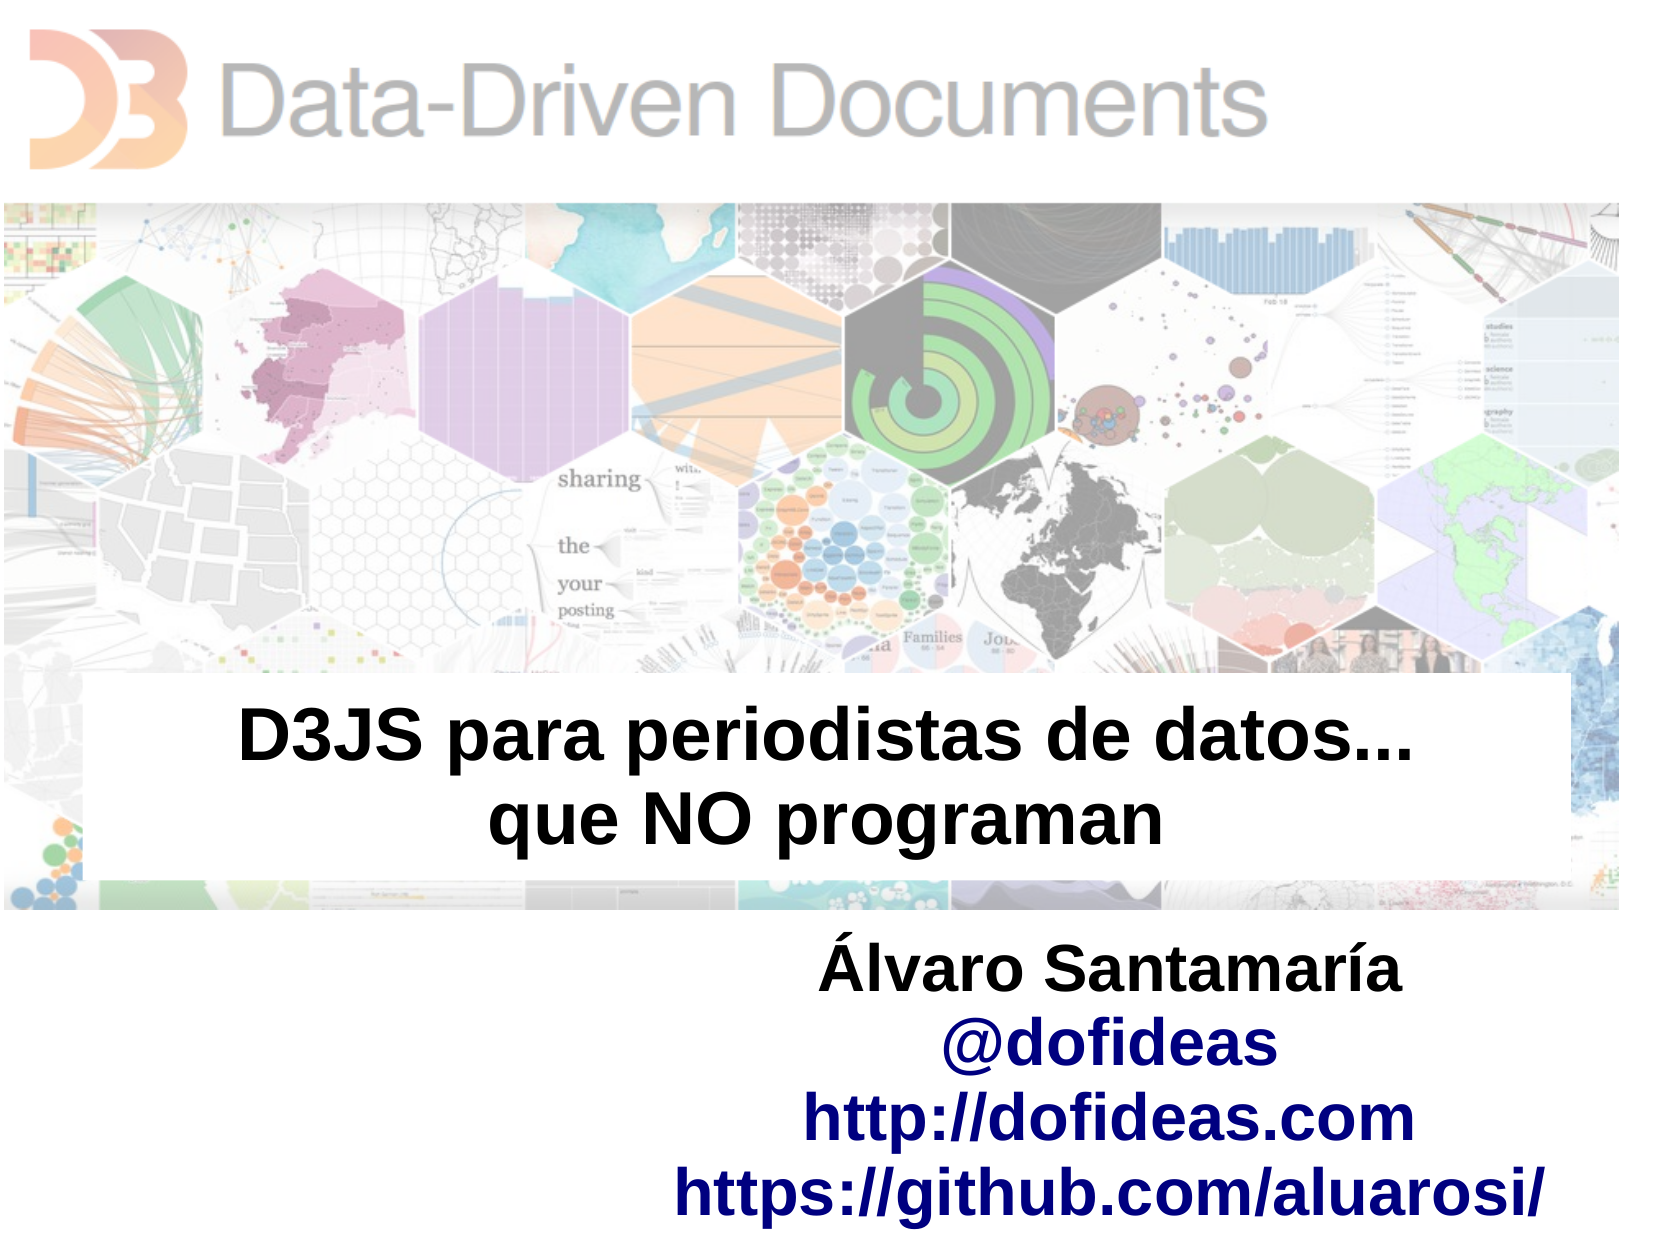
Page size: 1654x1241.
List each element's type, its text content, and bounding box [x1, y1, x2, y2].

title D3JS para periodistas de datos... que NO programan [82, 673, 1571, 881]
subtitle Álvaro Santamaría @dofideas http://dofideas.com https://github.com/aluarosi/ [366, 720, 1654, 1241]
text_box [0, 0, 1654, 922]
